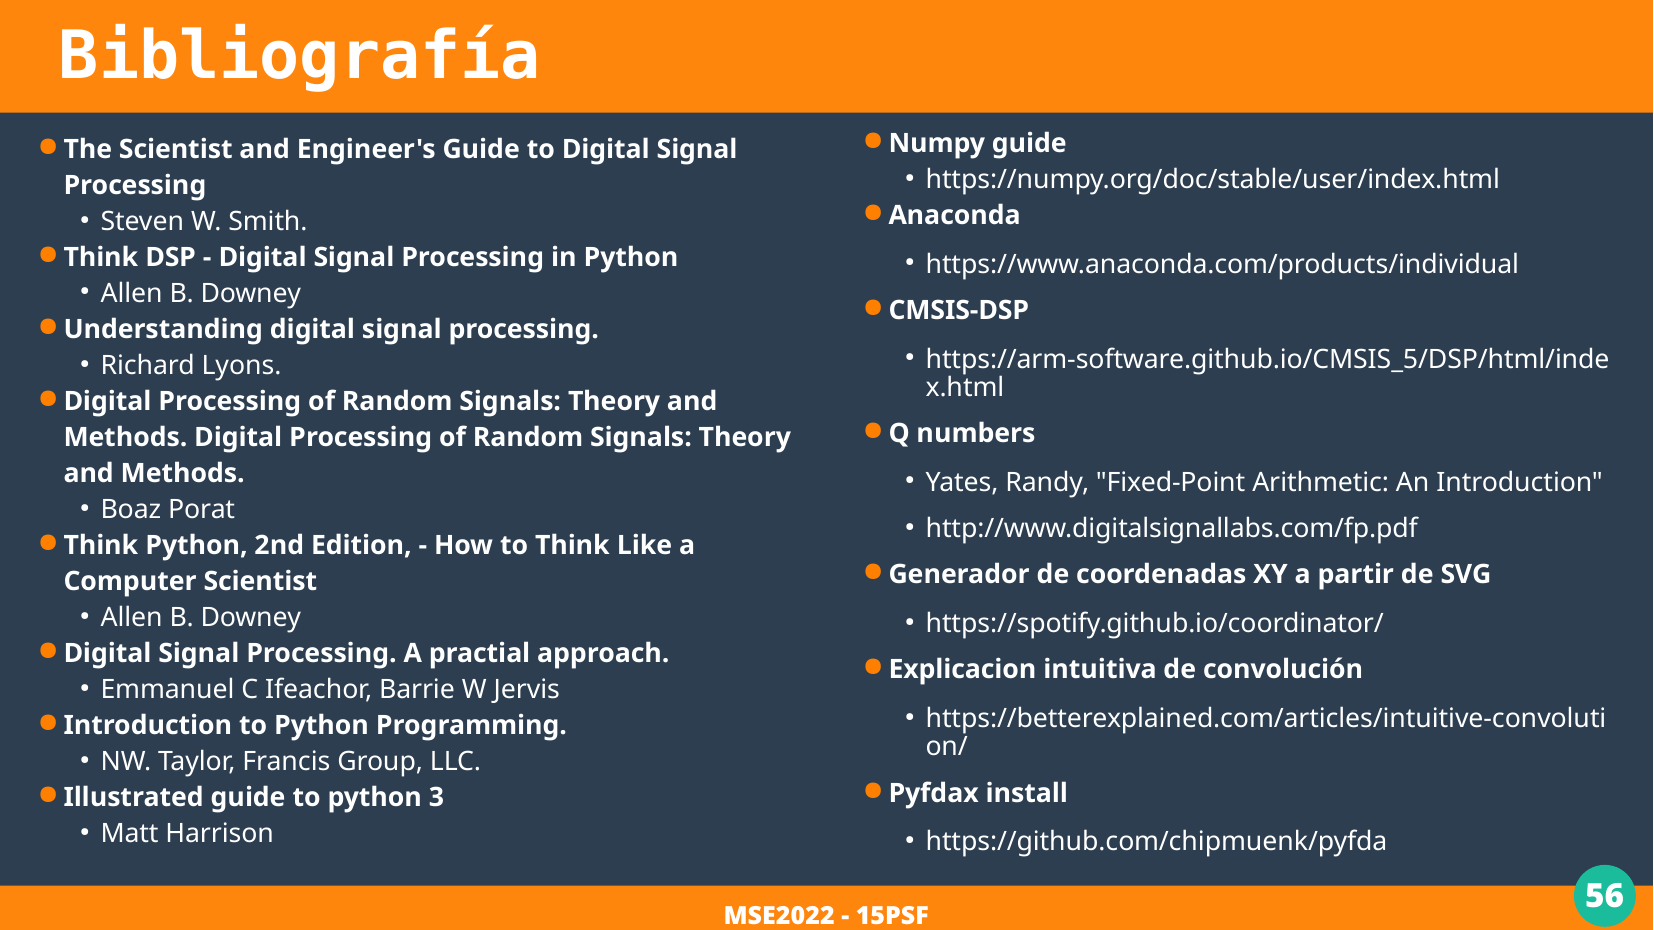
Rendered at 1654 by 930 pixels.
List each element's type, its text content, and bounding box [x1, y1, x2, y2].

list The Scientist and Engineer's Guide to Digital Signal Processing Steven W. Smith. Think DSP - Digital Signal Processing in Python Allen B. Downey Understanding digital signal processing. Richard Lyons. Digital Processing of Random Signals: Theory and Methods. Digital Processing of Random Signals: Theory and Methods. Boaz Porat Think Python, 2nd Edition, - How to Think Like a Computer Scientist Allen B. Downey Digital Signal Processing. A practial approach. Emmanuel C Ifeachor, Barrie W Jervis Introduction to Python Programming. NW. Taylor, Francis Group, LLC. Illustrated guide to python 3 Matt Harrison [37, 130, 826, 862]
list Numpy guide https://numpy.org/doc/stable/user/index.html Anaconda https://www.anaconda.com/products/individual CMSIS-DSP https://arm-software.github.io/CMSIS_5/DSP/html/index.html Q numbers Yates, Randy, "Fixed-Point Arithmetic: An Introduction" http://www.digitalsignallabs.com/fp.pdf Generador de coordenadas XY a partir de SVG https://spotify.github.io/coordinator/ Explicacion intuitiva de convolución https://betterexplained.com/articles/intuitive-convolution/ Pyfdax install https://github.com/chipmuenk/pyfda [862, 124, 1613, 837]
title Bibliografía [58, 16, 1594, 181]
